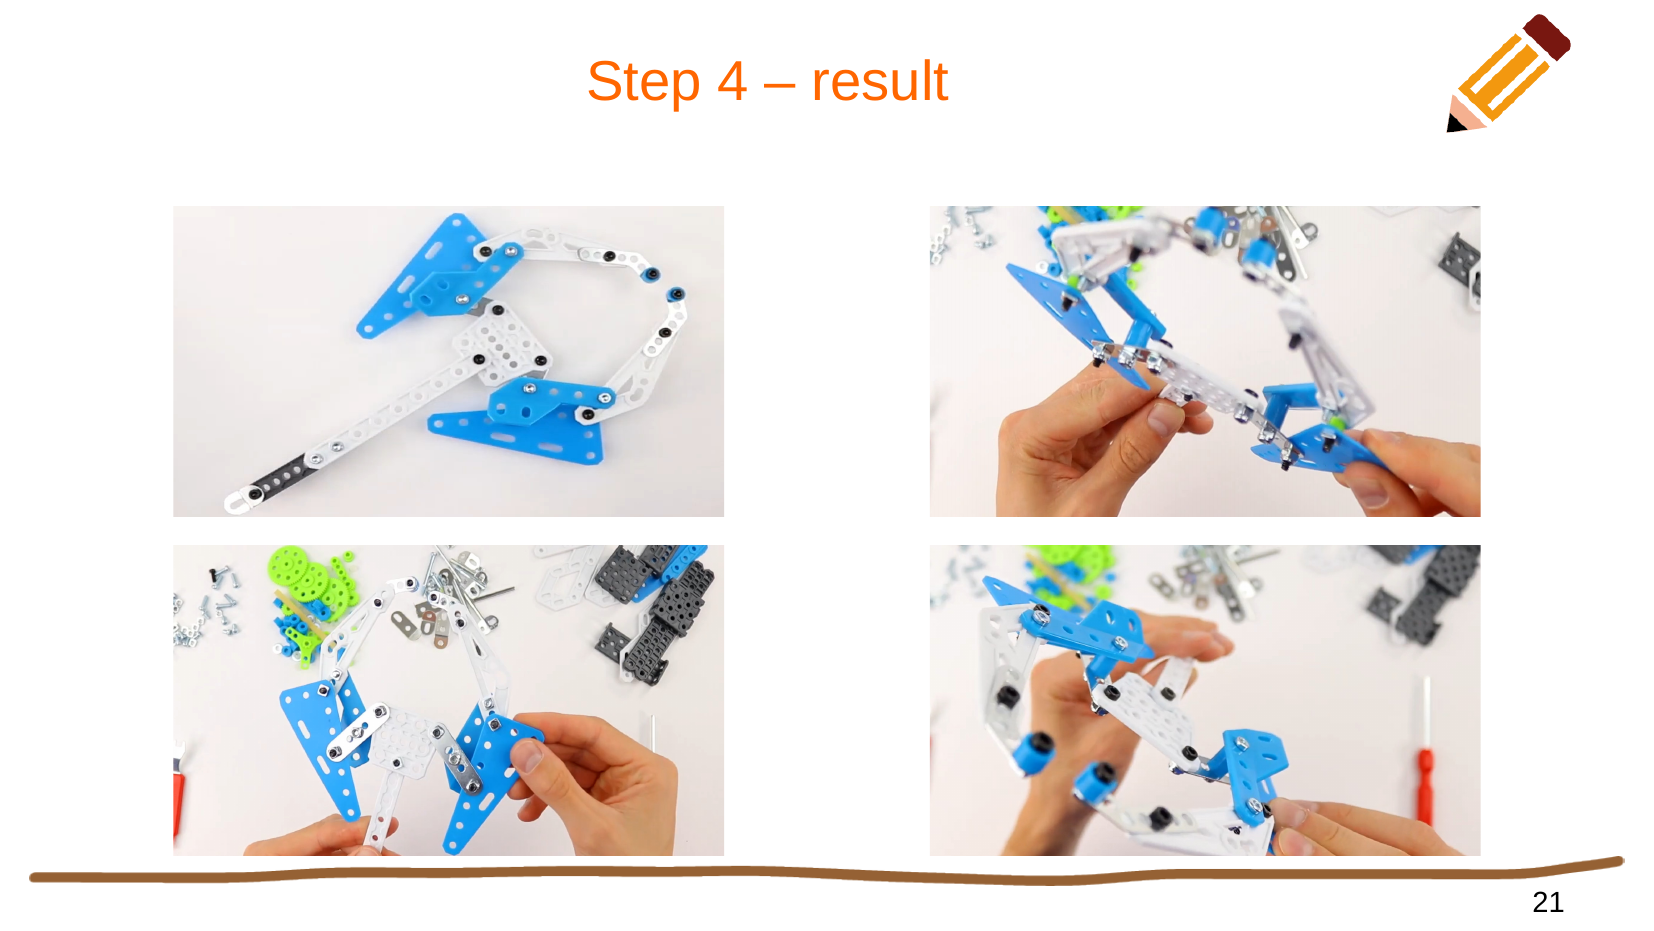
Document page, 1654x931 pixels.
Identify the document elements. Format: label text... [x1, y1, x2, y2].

picture [173, 206, 725, 517]
picture [929, 206, 1481, 517]
title Step 4 – result [88, 29, 1447, 133]
picture [29, 545, 1625, 886]
picture [1446, 14, 1571, 133]
